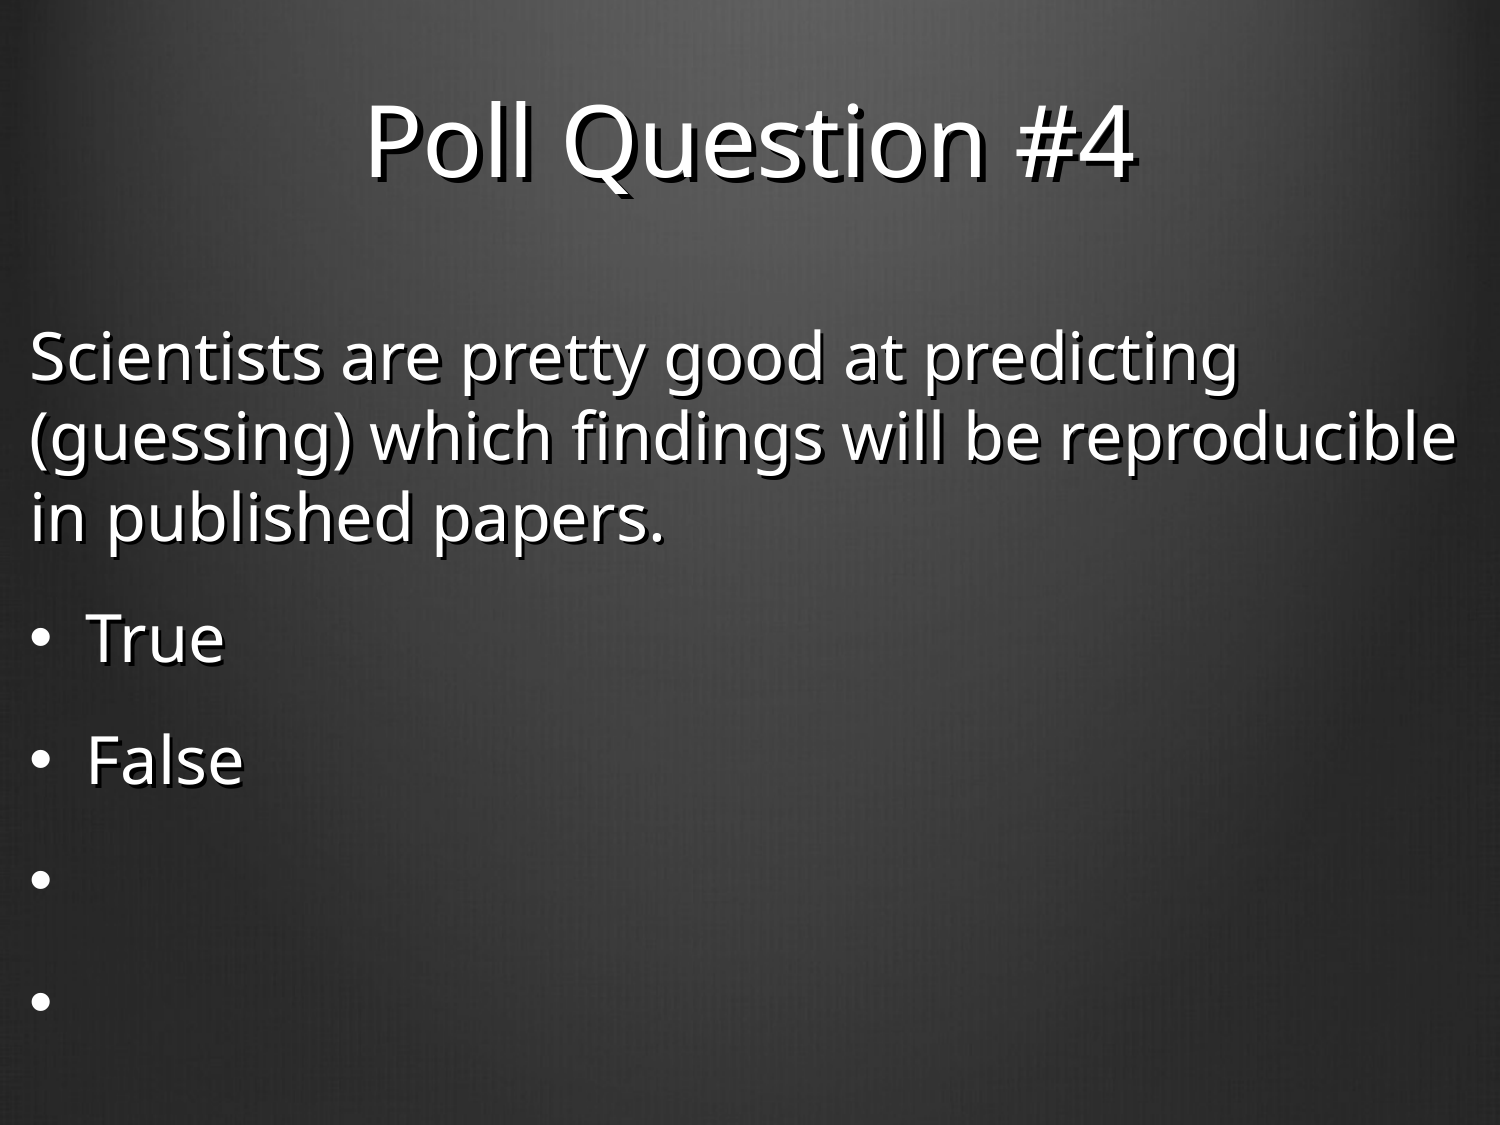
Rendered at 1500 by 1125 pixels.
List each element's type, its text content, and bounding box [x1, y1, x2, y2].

title Poll Question #4 [112, 19, 1388, 255]
list Scientists are pretty good at predicting (guessing) which findings will be reproducible in published papers. True False [14, 306, 1500, 1005]
